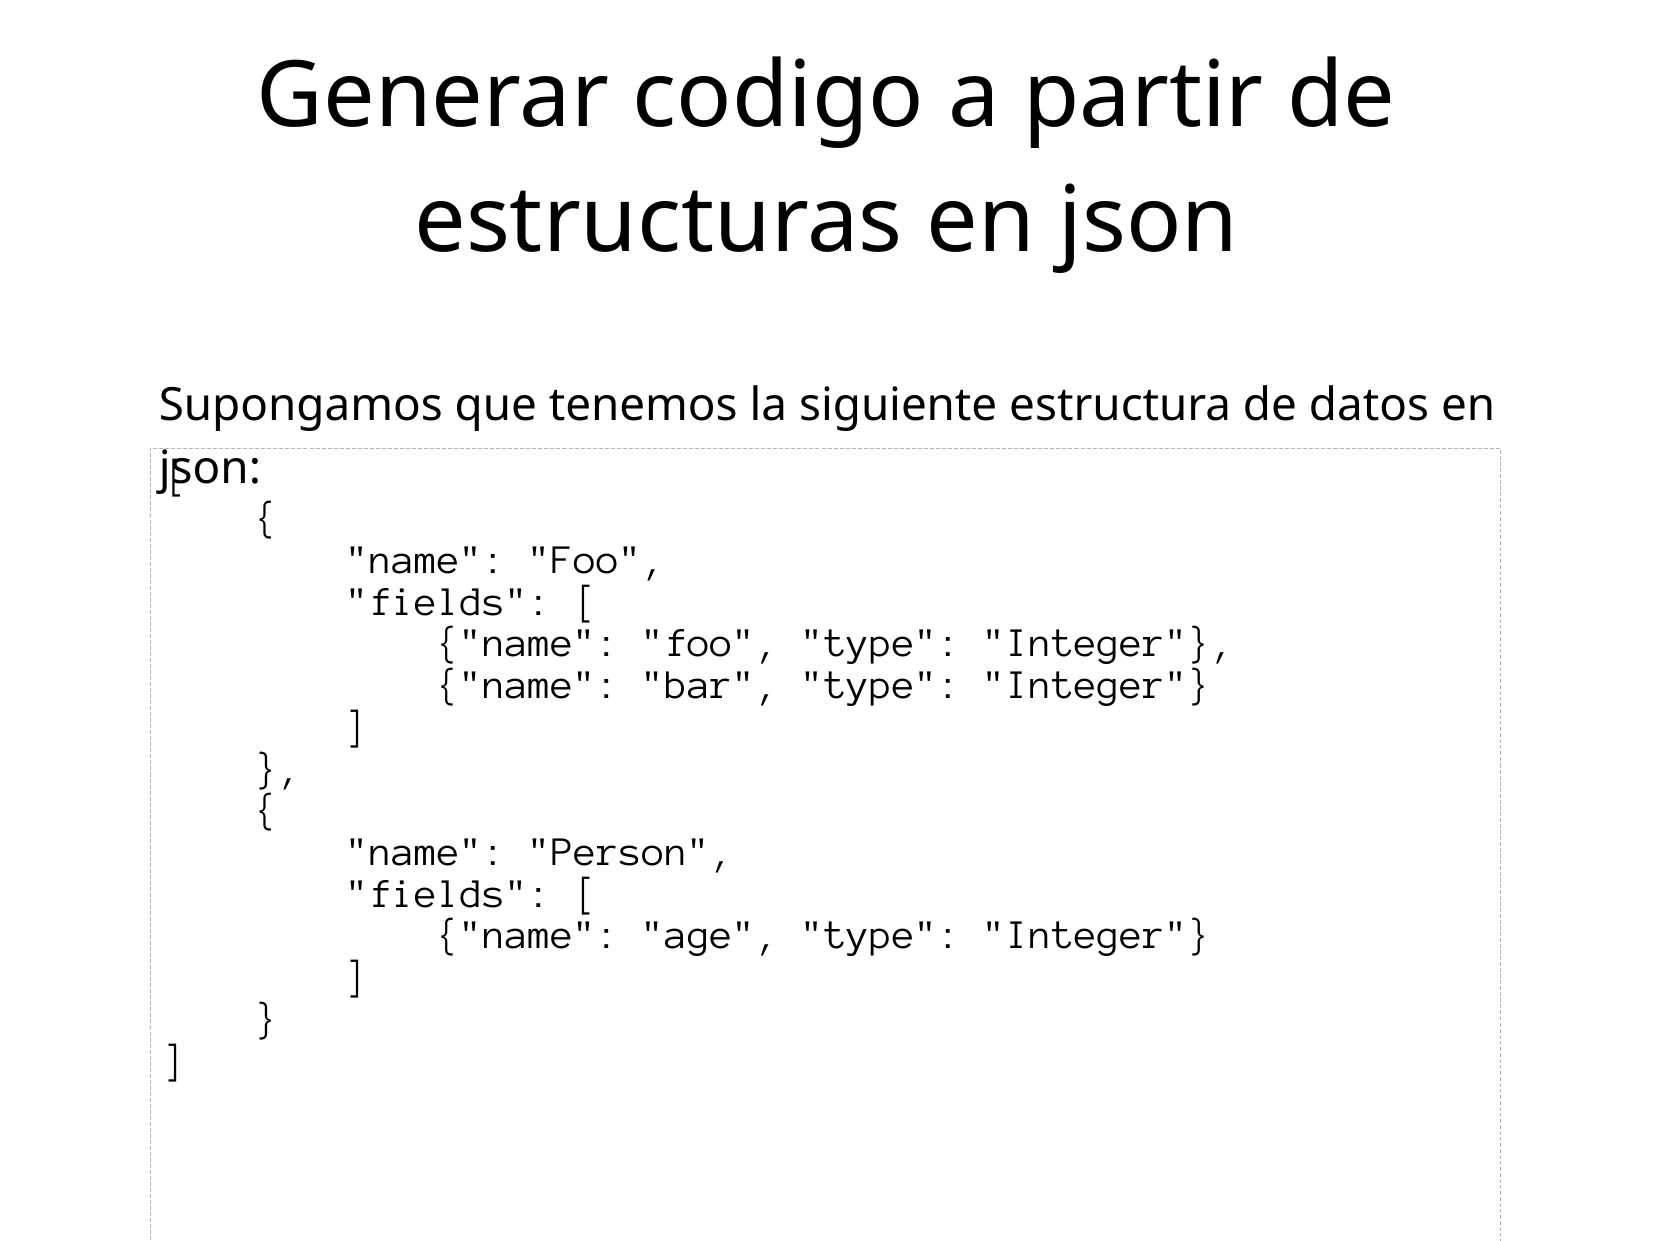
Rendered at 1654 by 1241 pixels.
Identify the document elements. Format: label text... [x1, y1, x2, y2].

text_box [ { "name": "Foo", "fields": [ {"name": "foo", "type": "Integer"}, {"name": "bar", "type": "Integer"} ] }, { "name": "Person", "fields": [ {"name": "age", "type": "Integer"} ] } ] [150, 448, 1501, 1090]
title Generar codigo a partir de estructuras en json [82, 45, 1571, 261]
text_box Supongamos que tenemos la siguiente estructura de datos en json: [144, 364, 1516, 434]
